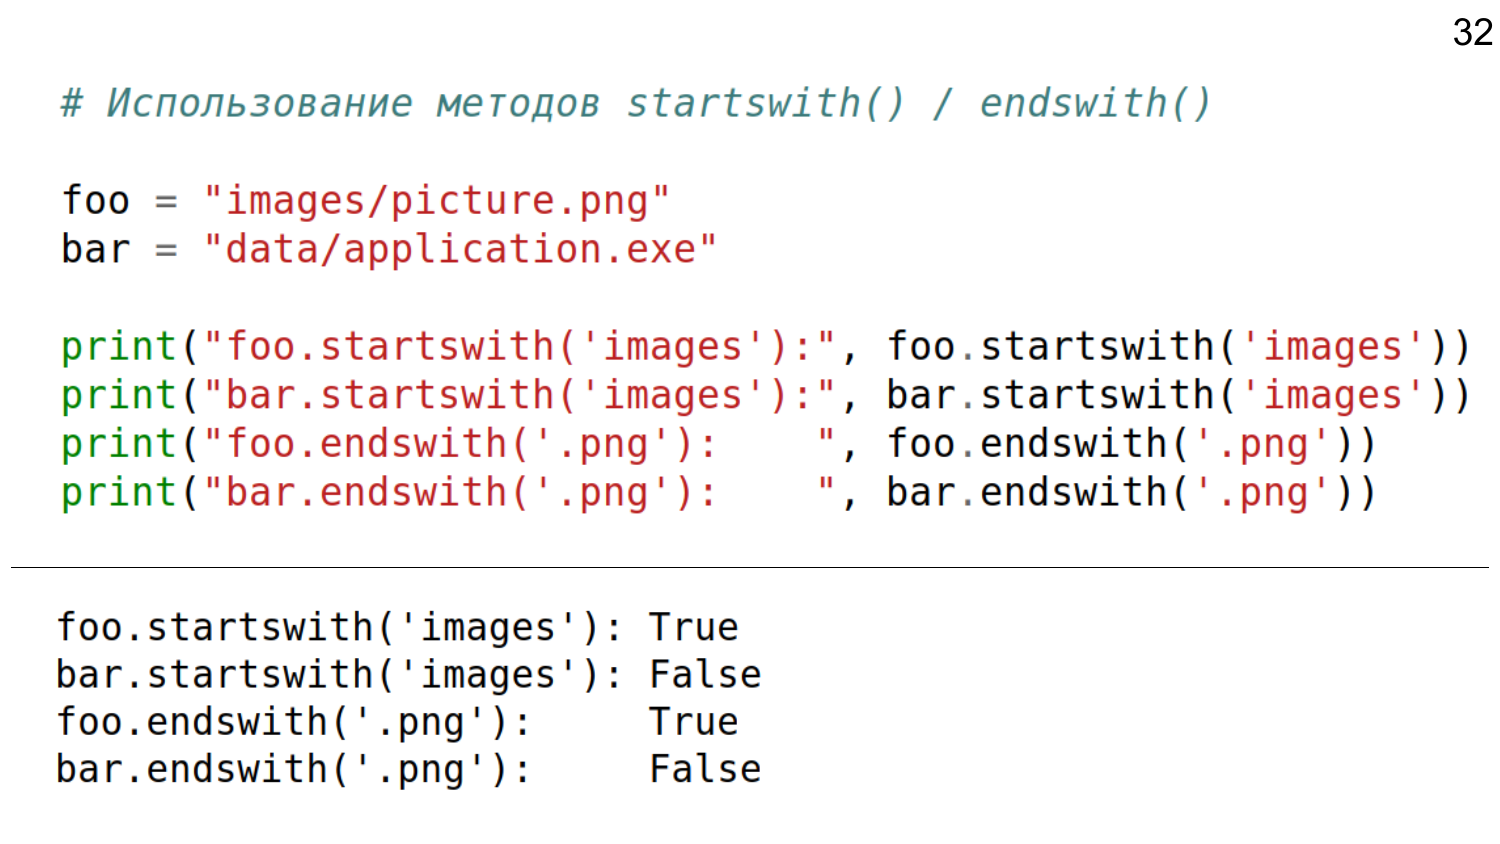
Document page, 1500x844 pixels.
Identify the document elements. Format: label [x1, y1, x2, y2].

picture [47, 597, 775, 795]
picture [47, 76, 1480, 528]
